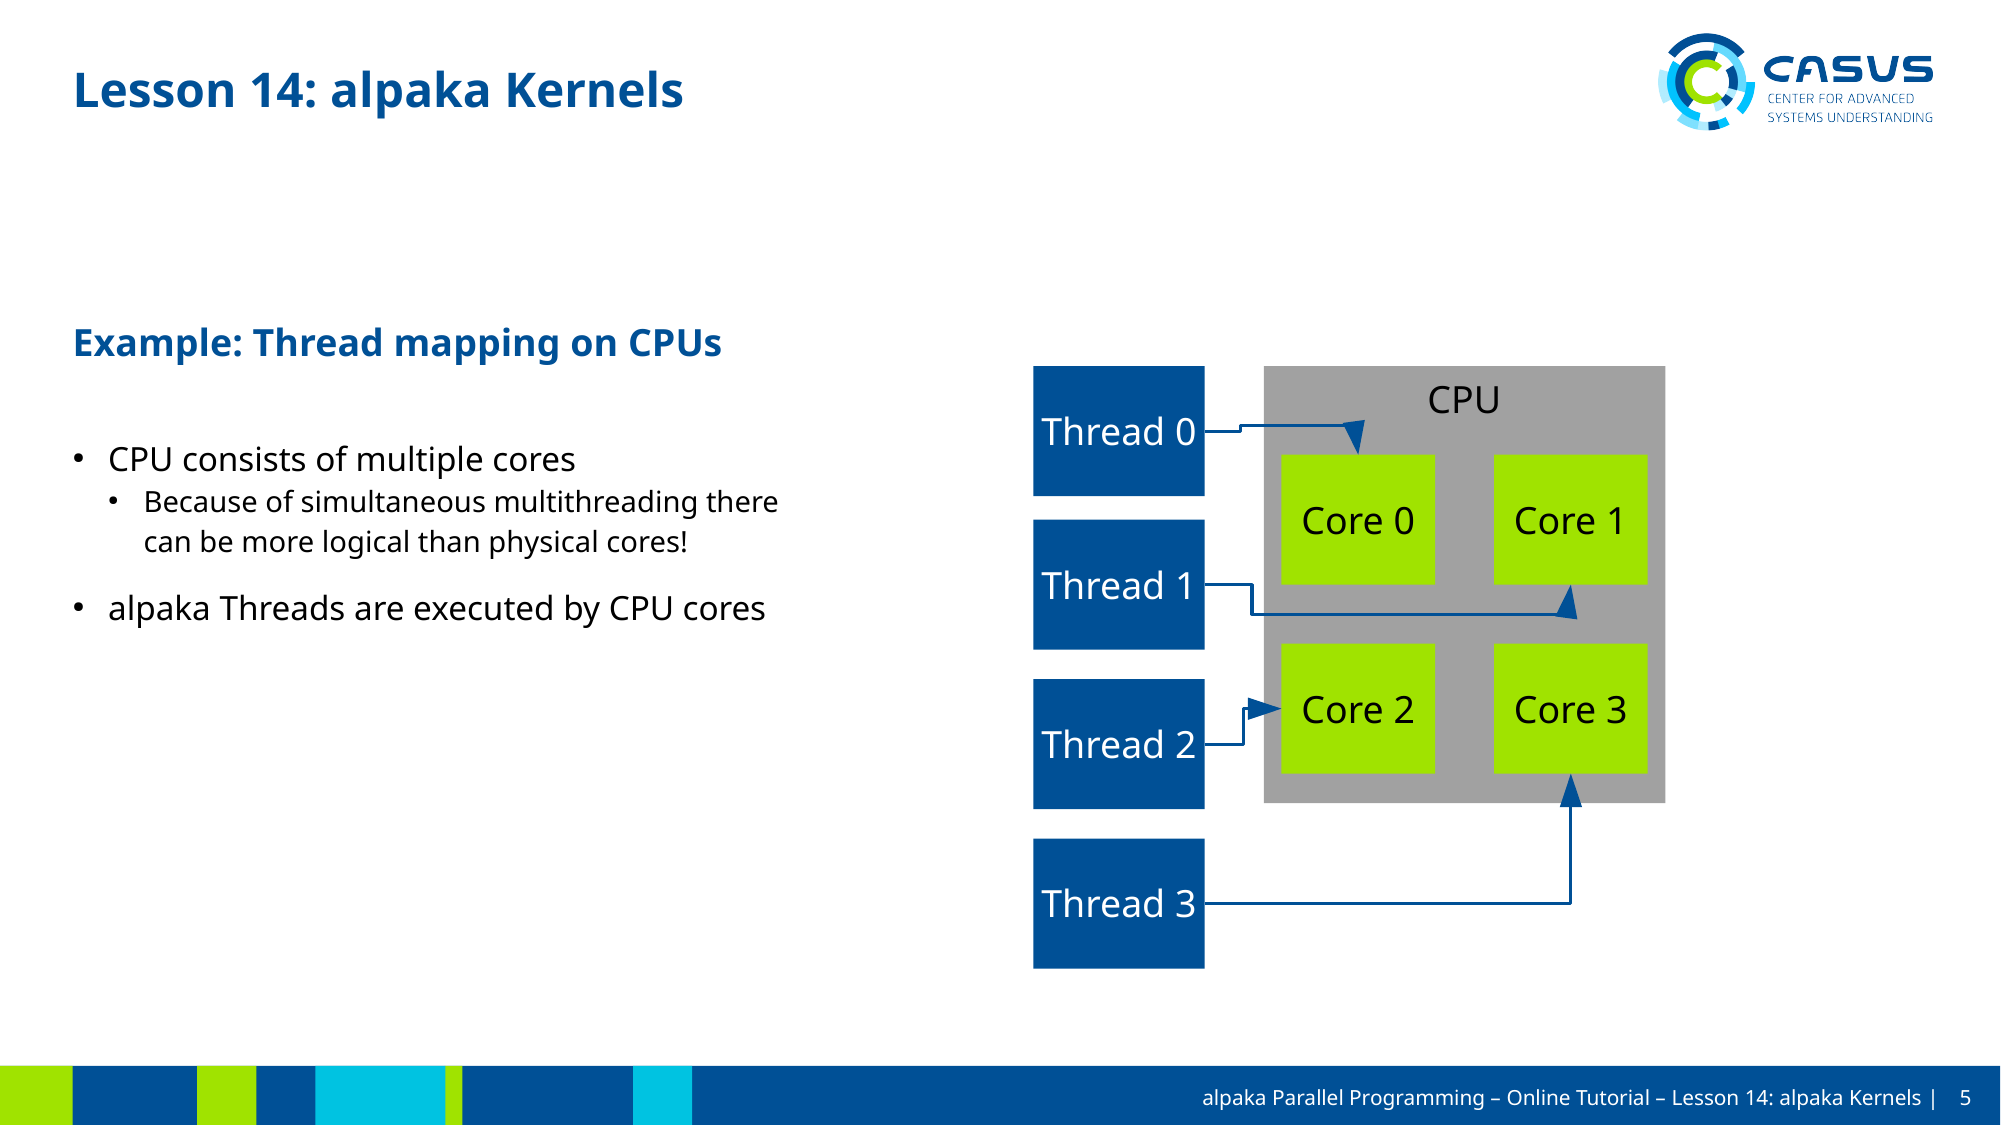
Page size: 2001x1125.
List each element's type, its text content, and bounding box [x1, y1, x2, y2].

text_box Thread 2 [1033, 679, 1205, 810]
text_box CPU [1263, 366, 1666, 804]
text_box Core 3 [1494, 643, 1648, 774]
title Lesson 14: alpaka Kernels [72, 54, 1620, 123]
list Example: Thread mapping on CPUs CPU consists of multiple cores Because of simultaneous multithreading there can be more logical than physical cores! alpaka Threads are executed by CPU cores [72, 316, 828, 979]
text_box Thread 1 [1033, 519, 1205, 650]
picture [1658, 33, 1933, 131]
text_box Core 0 [1281, 454, 1436, 585]
text_box Core 2 [1281, 643, 1436, 774]
text_box Thread 0 [1033, 366, 1205, 497]
text_box Thread 3 [1033, 838, 1205, 969]
text_box Core 1 [1494, 454, 1648, 585]
